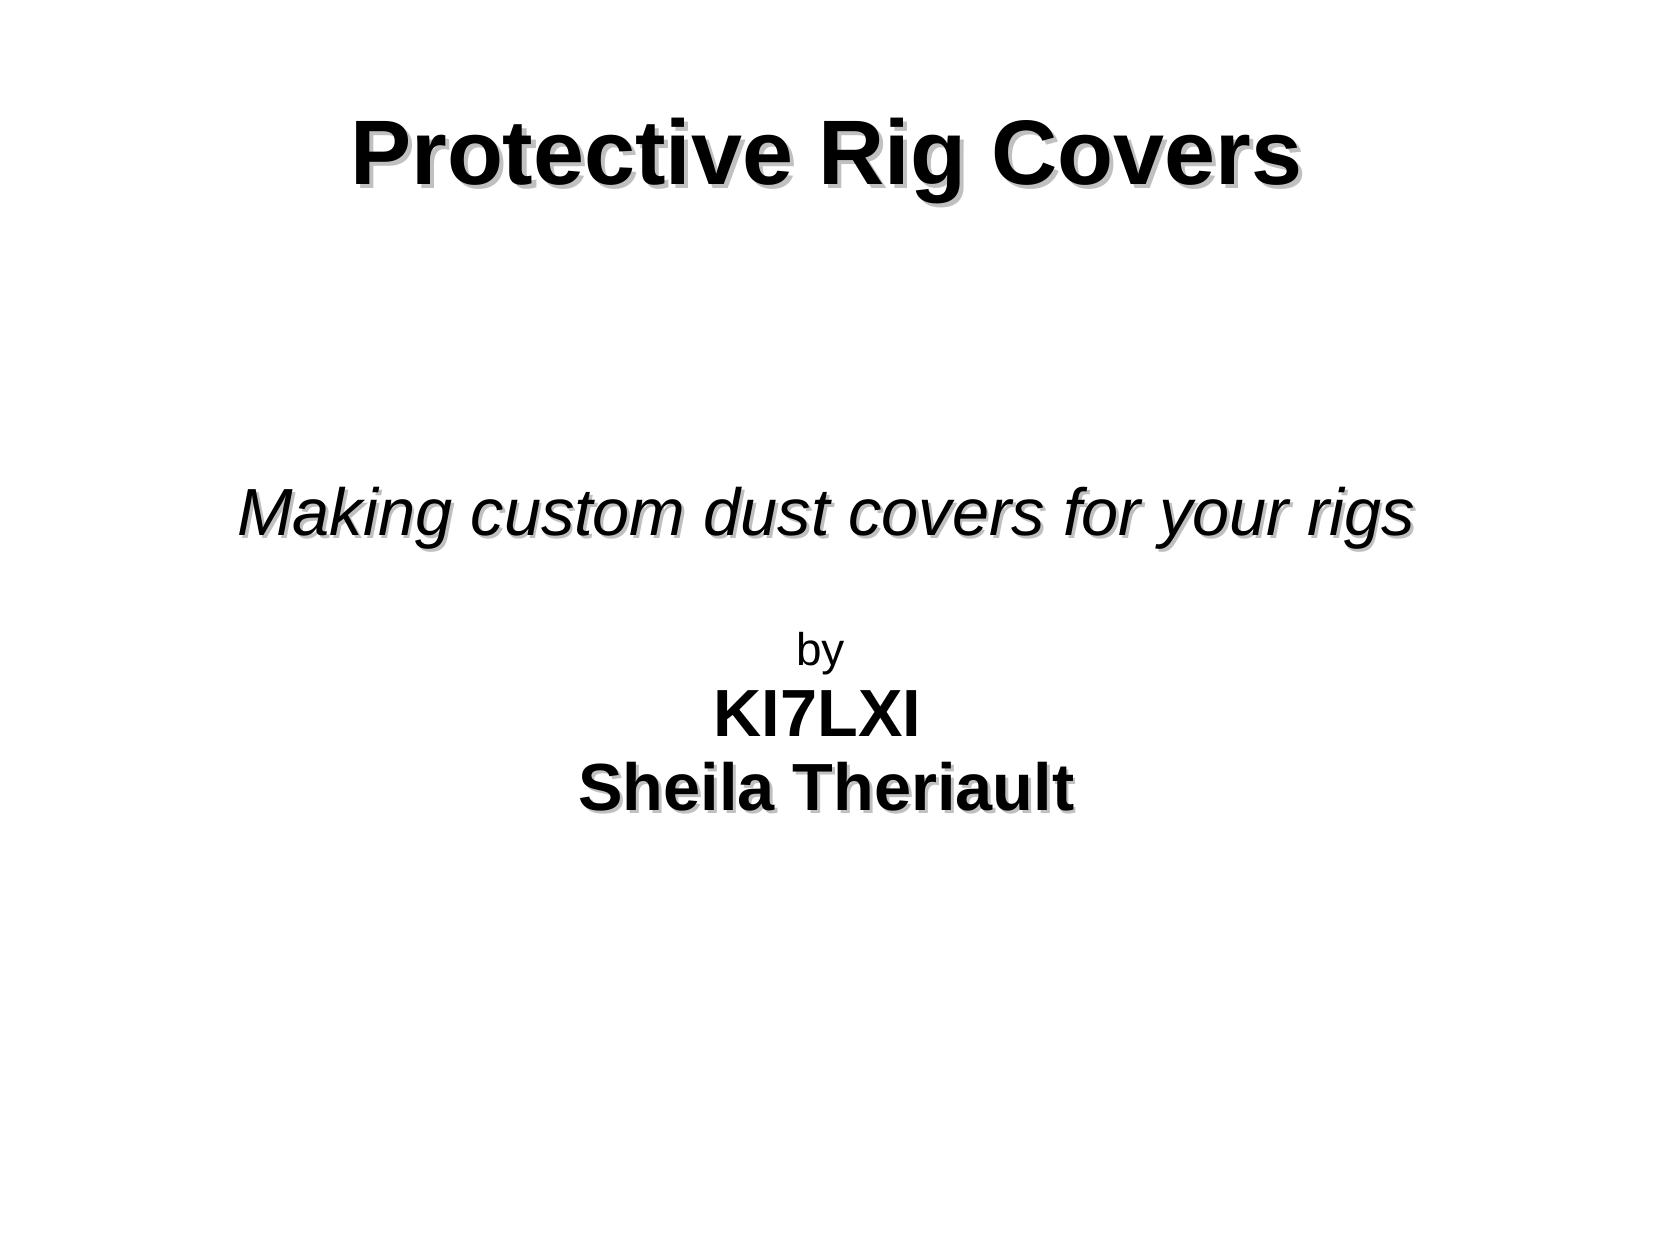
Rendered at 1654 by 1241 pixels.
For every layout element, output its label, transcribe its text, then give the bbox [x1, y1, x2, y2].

title Protective Rig Covers [82, 49, 1571, 257]
subtitle Making custom dust covers for your rigs by KI7LXI Sheila Theriault [82, 290, 1571, 1010]
